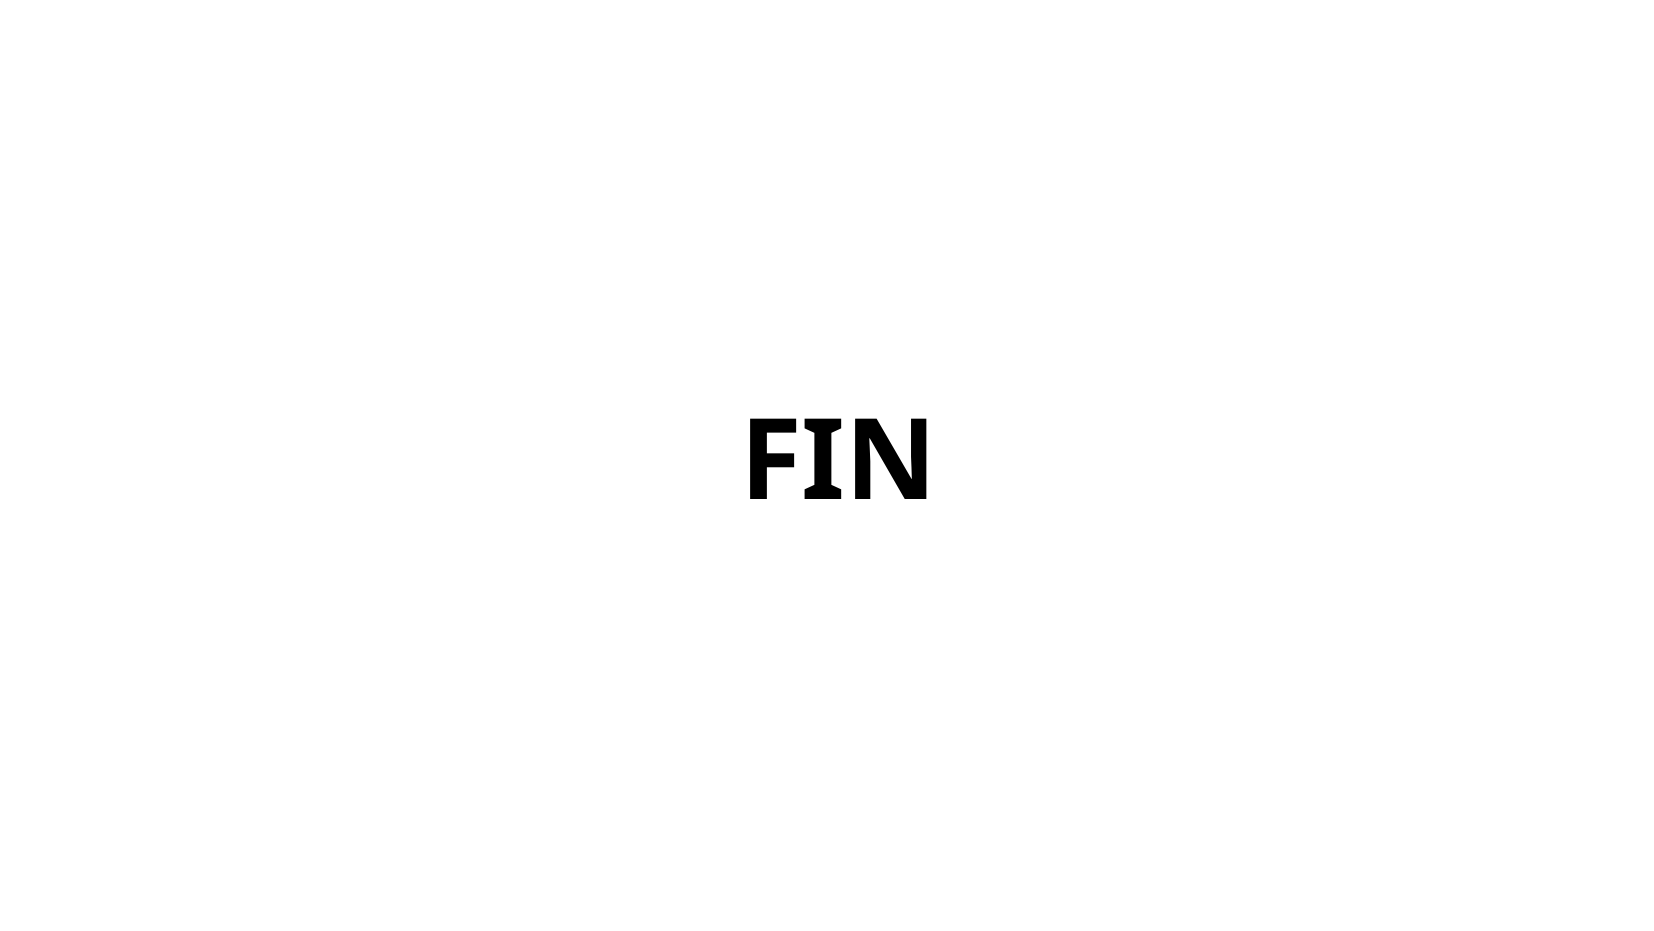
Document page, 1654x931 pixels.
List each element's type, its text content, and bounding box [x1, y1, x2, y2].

title FIN [94, 377, 1583, 534]
text_box [82, 217, 1571, 758]
